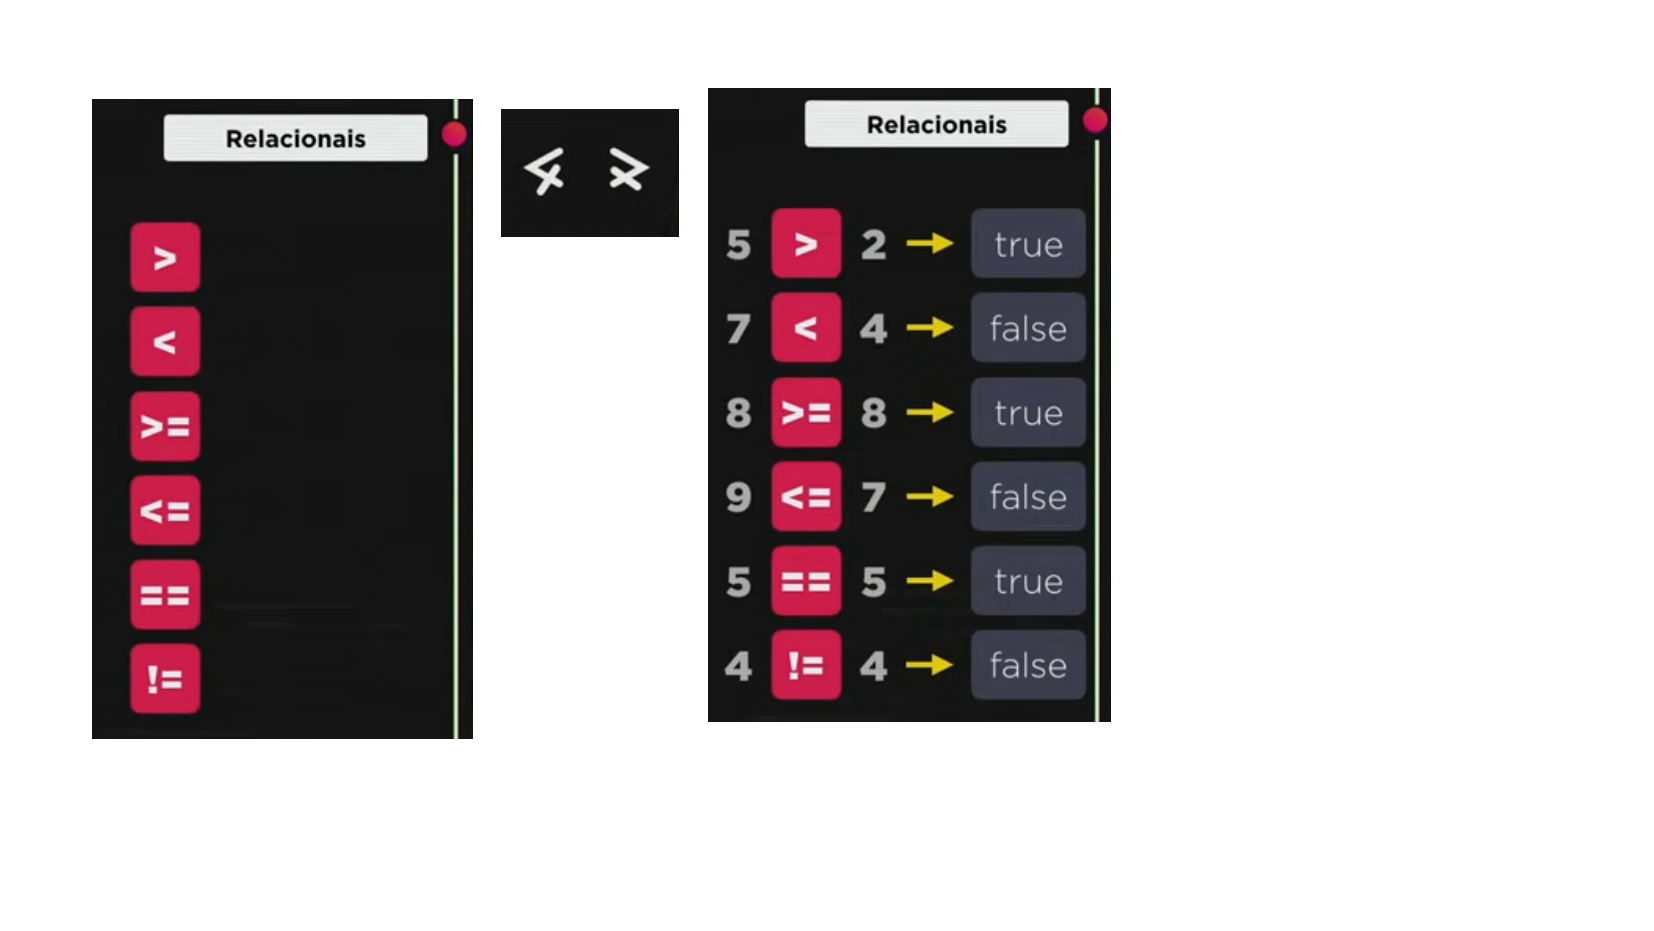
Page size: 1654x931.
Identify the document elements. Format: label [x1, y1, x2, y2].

picture [501, 109, 679, 237]
picture [708, 88, 1111, 722]
picture [92, 99, 473, 739]
